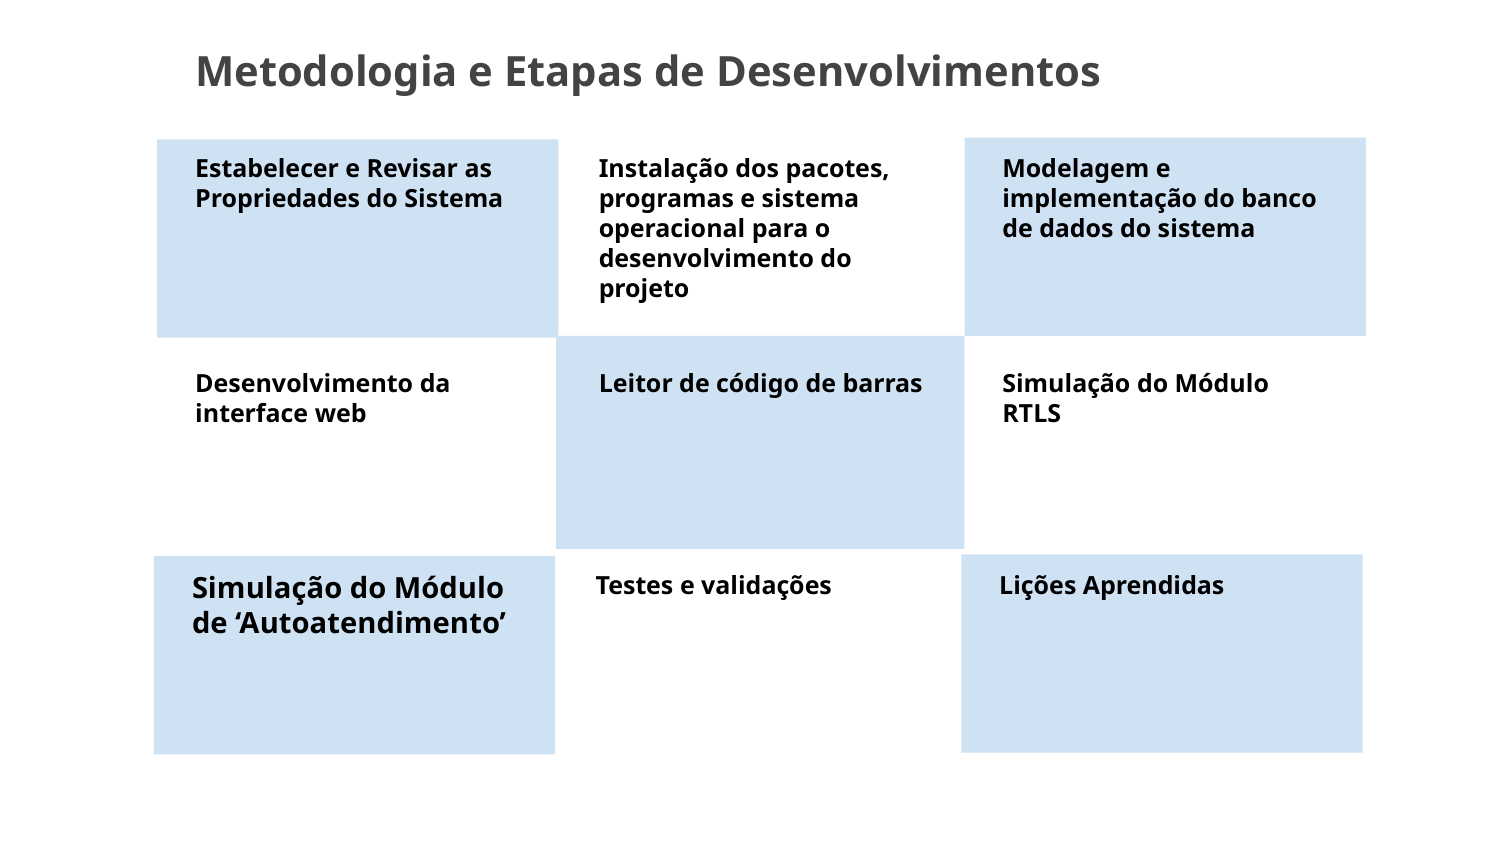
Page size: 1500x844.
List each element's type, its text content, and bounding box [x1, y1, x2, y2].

list Simulação do Módulo de ‘Autoatendimento’ [177, 554, 533, 741]
text_box [153, 556, 556, 755]
list Lições Aprendidas [984, 554, 1340, 741]
list Testes e validações [580, 554, 936, 741]
text_box [157, 137, 1366, 549]
text_box [961, 554, 1363, 753]
list Instalação dos pacotes, programas e sistema operacional para o desenvolvimento do projeto [583, 137, 940, 325]
list Estabelecer e Revisar as Propriedades do Sistema [180, 137, 536, 325]
list Modelagem e implementação do banco de dados do sistema [987, 137, 1343, 325]
list Desenvolvimento da interface web [180, 352, 536, 540]
list Leitor de código de barras [583, 352, 940, 540]
list Simulação do Módulo RTLS [987, 352, 1343, 540]
title Metodologia e Etapas de Desenvolvimentos [180, 29, 1337, 109]
